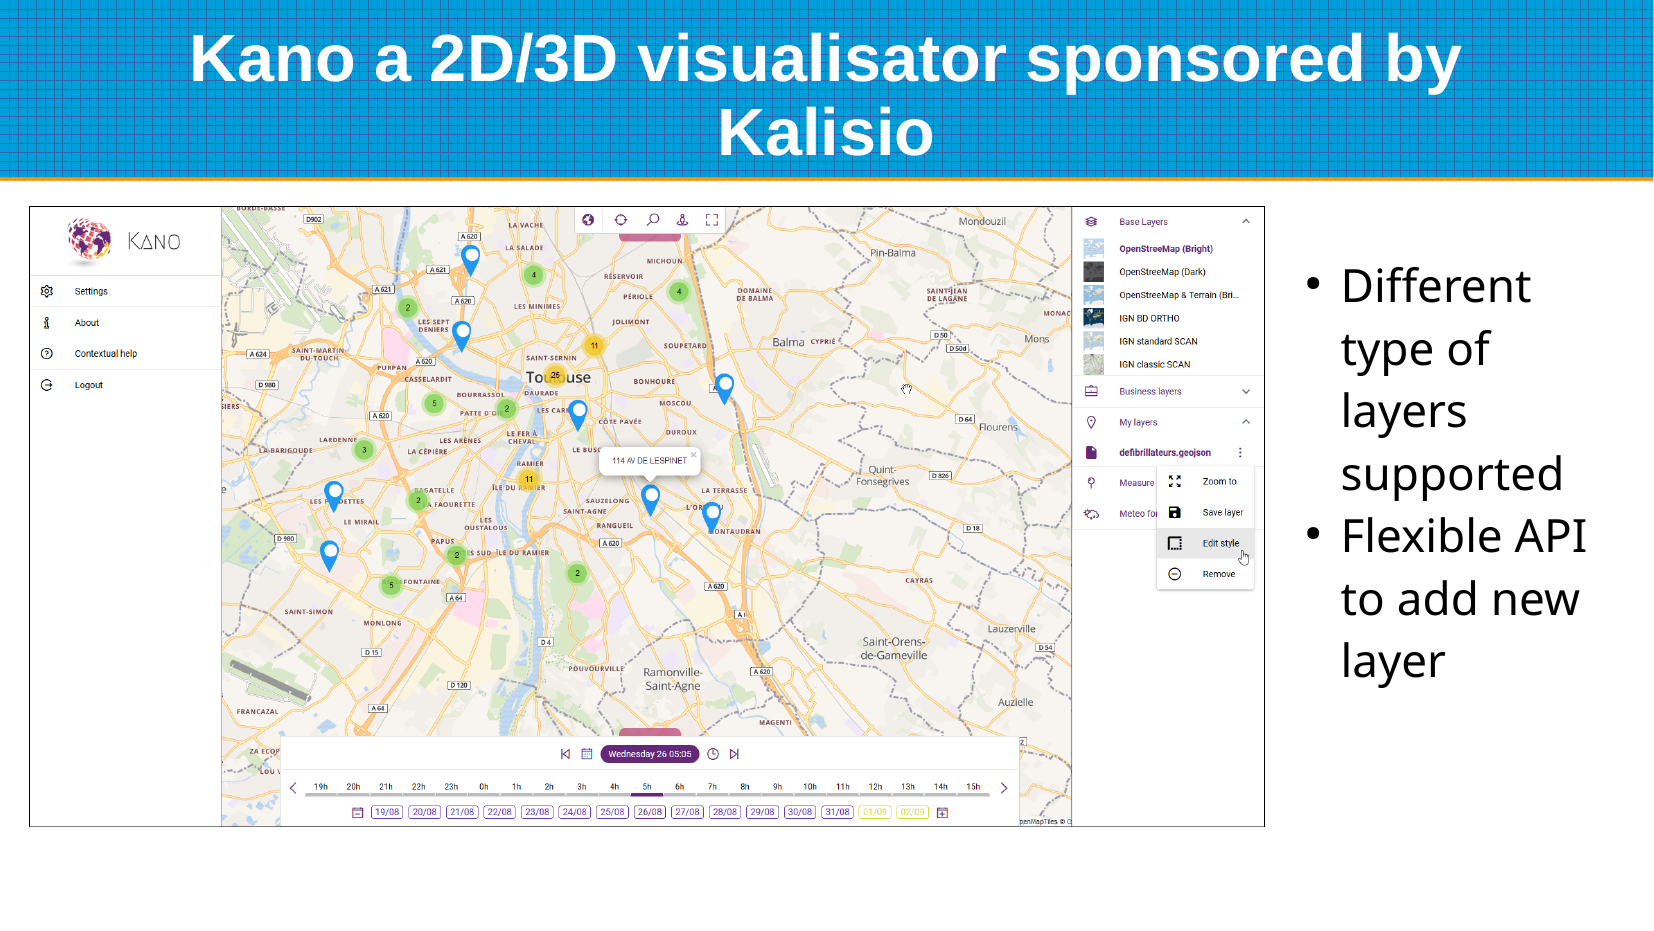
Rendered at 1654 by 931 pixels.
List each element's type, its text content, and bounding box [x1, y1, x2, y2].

title Kano a 2D/3D visualisator sponsored by Kalisio [82, 14, 1571, 171]
text_box Different type of layers supported Flexible API to add new layer [1299, 280, 1625, 665]
picture [29, 206, 1265, 827]
